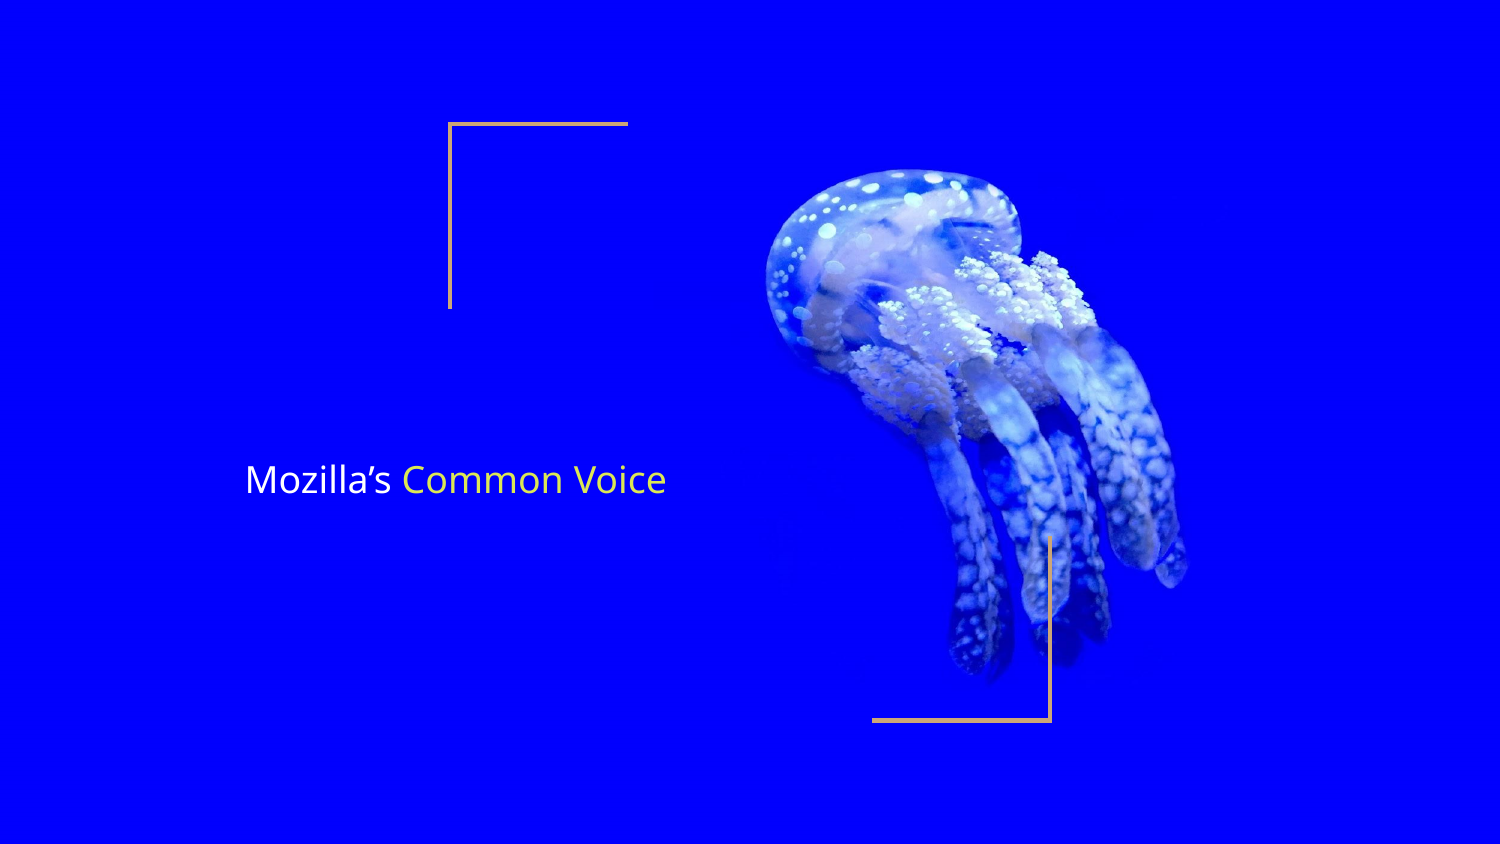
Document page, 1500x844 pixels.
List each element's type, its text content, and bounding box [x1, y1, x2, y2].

title Mozilla’s Common Voice [63, 435, 849, 522]
picture [0, 0, 1500, 844]
